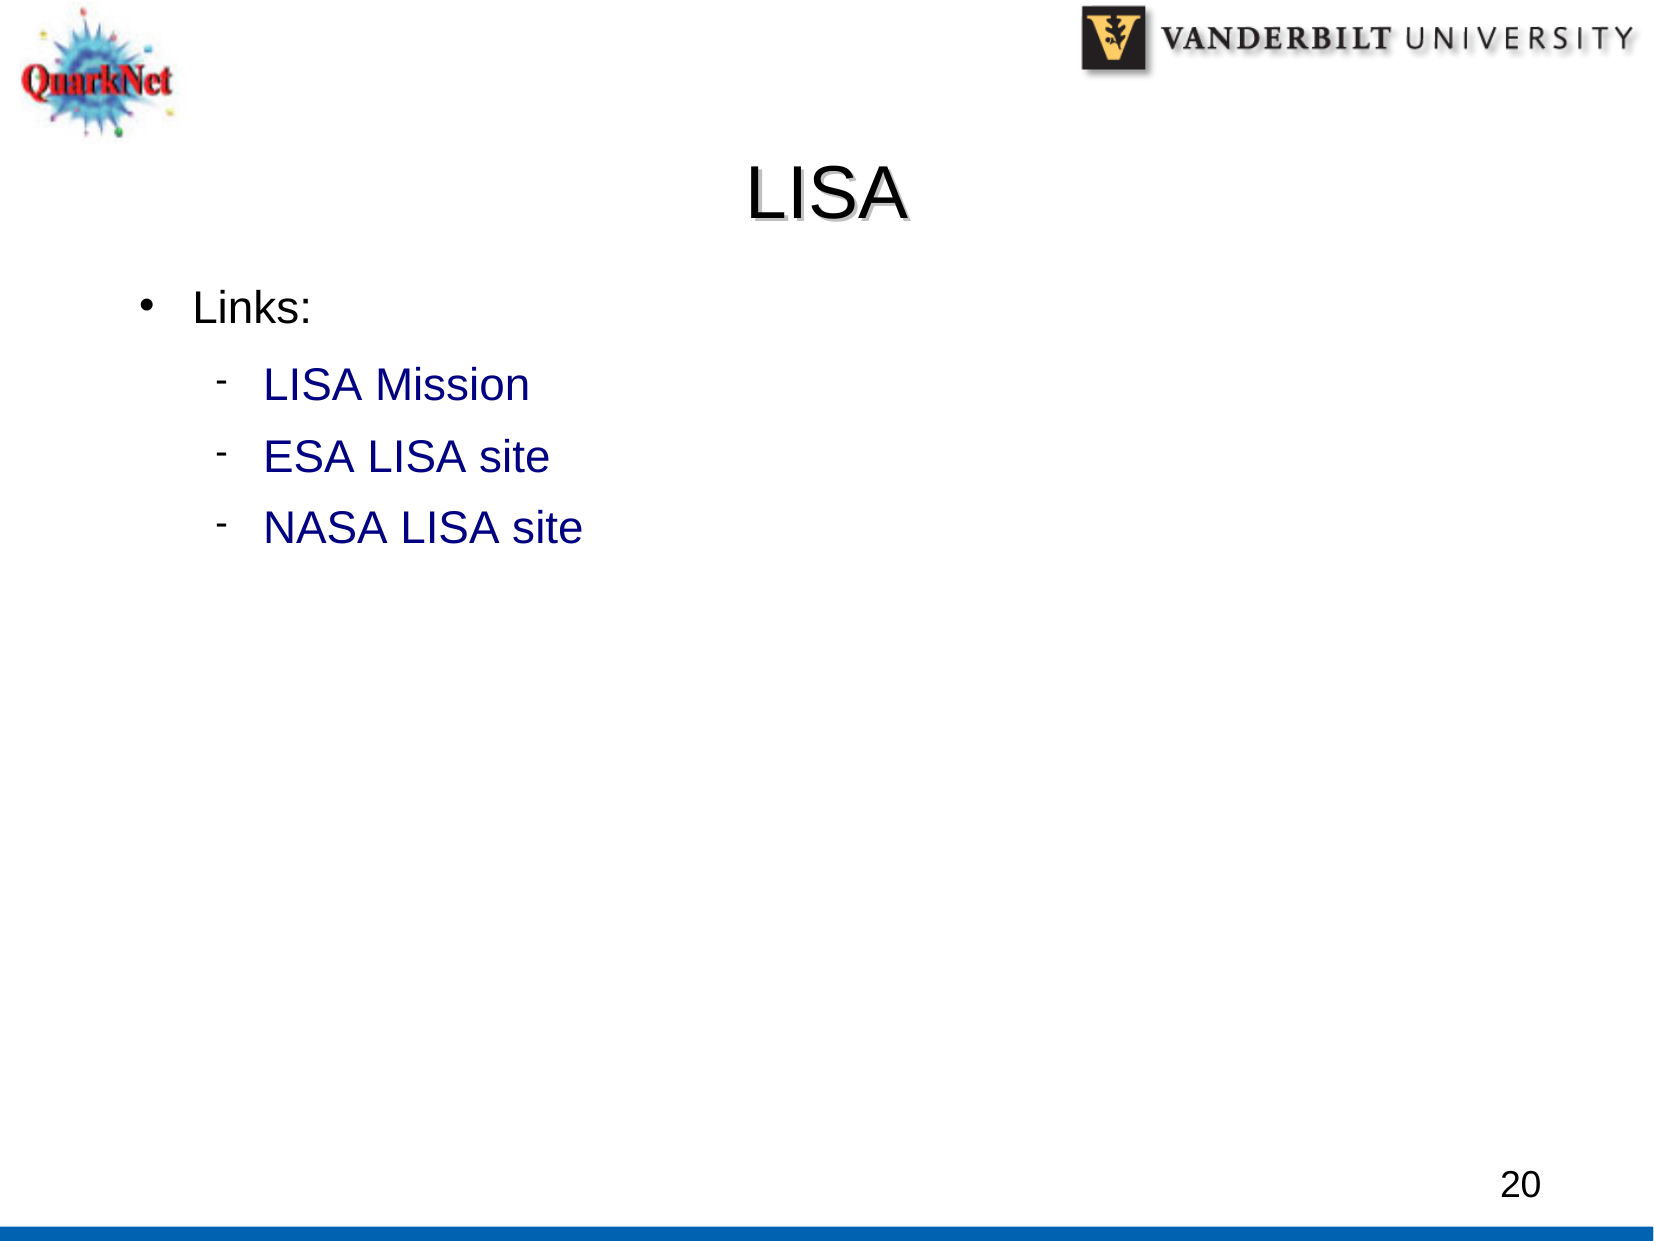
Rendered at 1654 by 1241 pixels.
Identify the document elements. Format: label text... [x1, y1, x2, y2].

title LISA [121, 65, 1533, 285]
picture [4, 1, 188, 152]
picture [1078, 2, 1648, 85]
list Links: LISA Mission ESA LISA site NASA LISA site [121, 285, 1533, 661]
